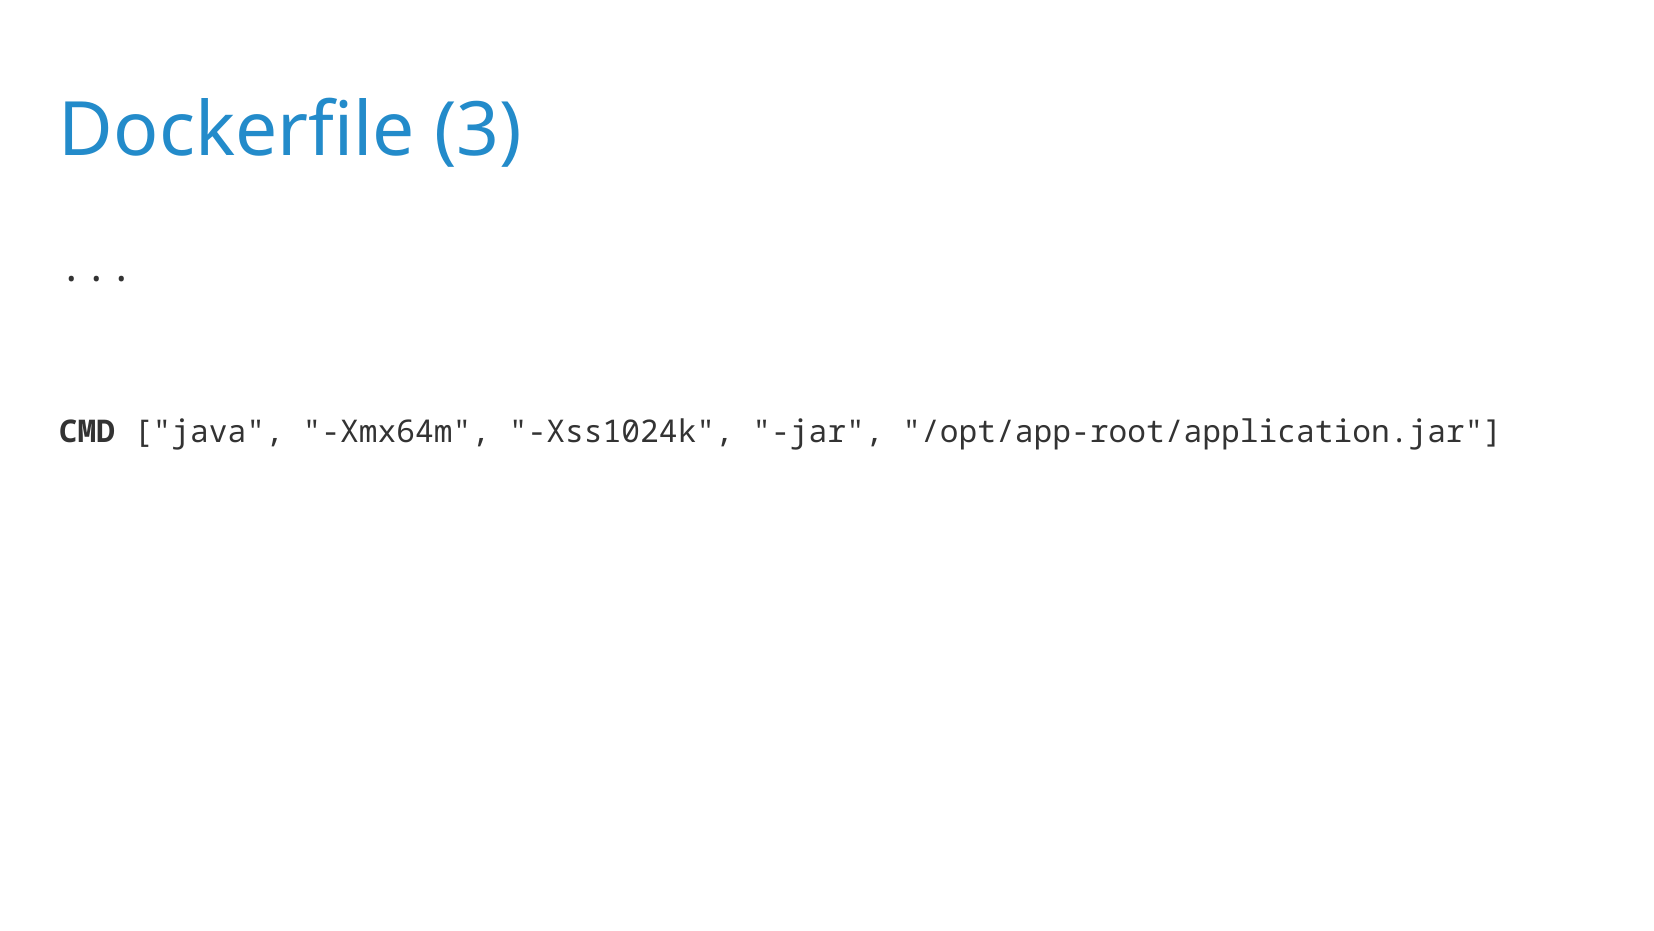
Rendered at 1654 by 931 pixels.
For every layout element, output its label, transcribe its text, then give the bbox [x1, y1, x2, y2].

list ... CMD ["java", "-Xmx64m", "-Xss1024k", "-jar", "/opt/app-root/application.jar"] [59, 236, 1595, 768]
title Dockerfile (3) [59, 59, 1595, 178]
